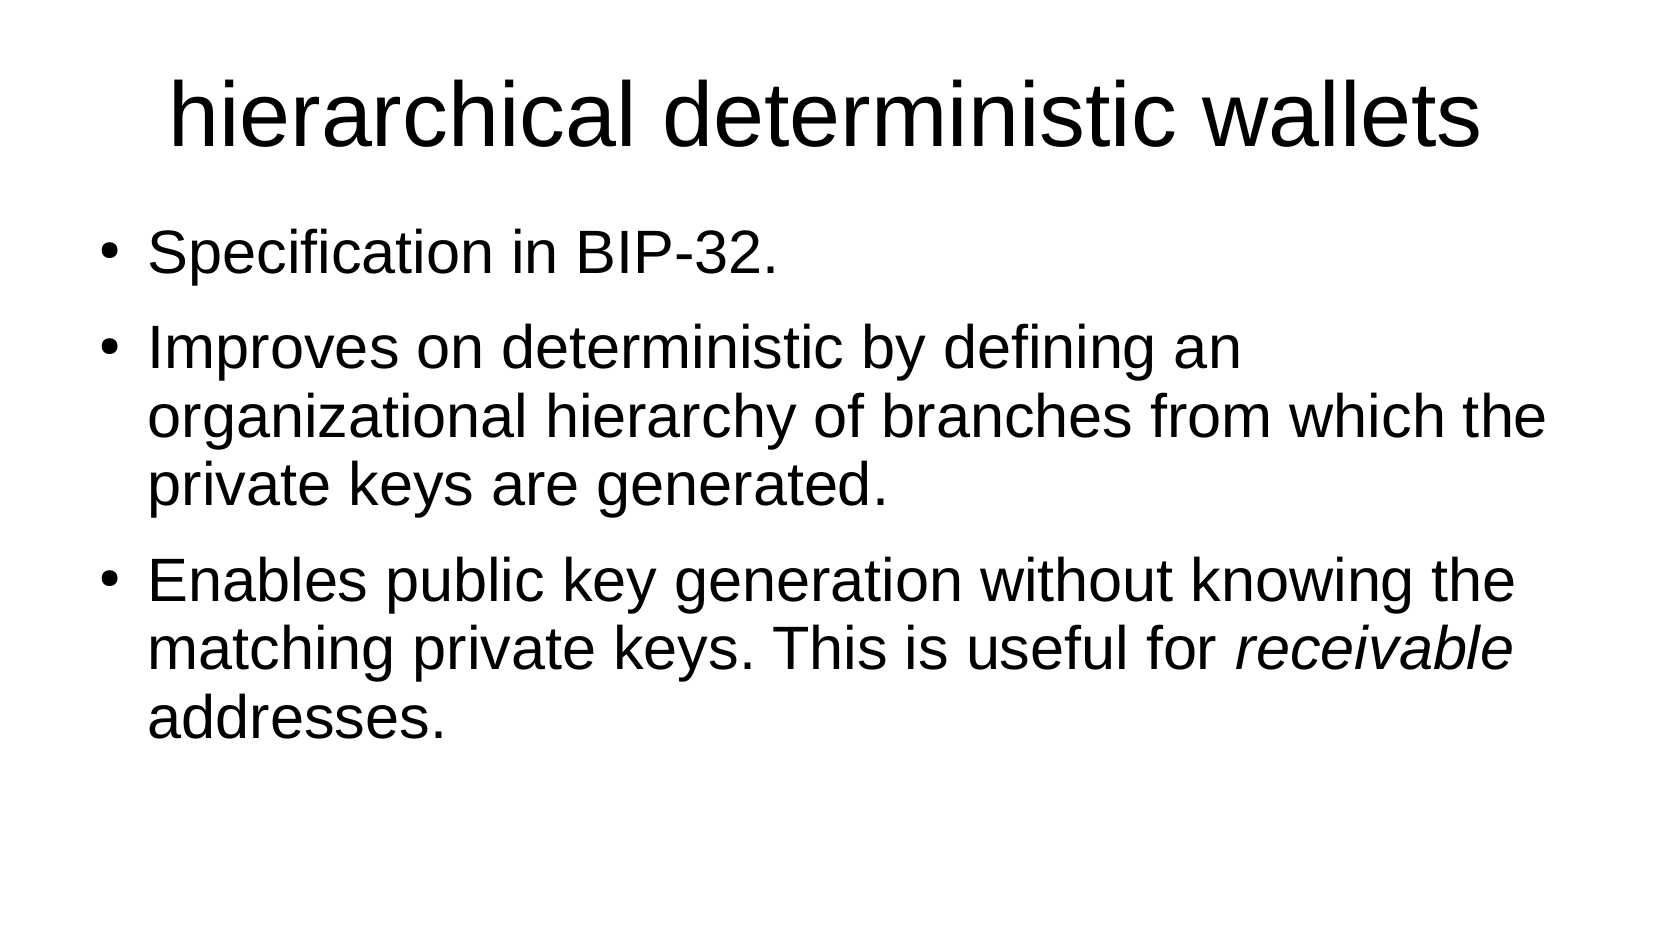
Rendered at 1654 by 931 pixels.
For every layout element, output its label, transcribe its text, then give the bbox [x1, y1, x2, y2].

title hierarchical deterministic wallets [82, 37, 1571, 193]
list Specification in BIP-32. Improves on deterministic by defining an organizational hierarchy of branches from which the private keys are generated. Enables public key generation without knowing the matching private keys. This is useful for receivable addresses. [82, 217, 1571, 758]
